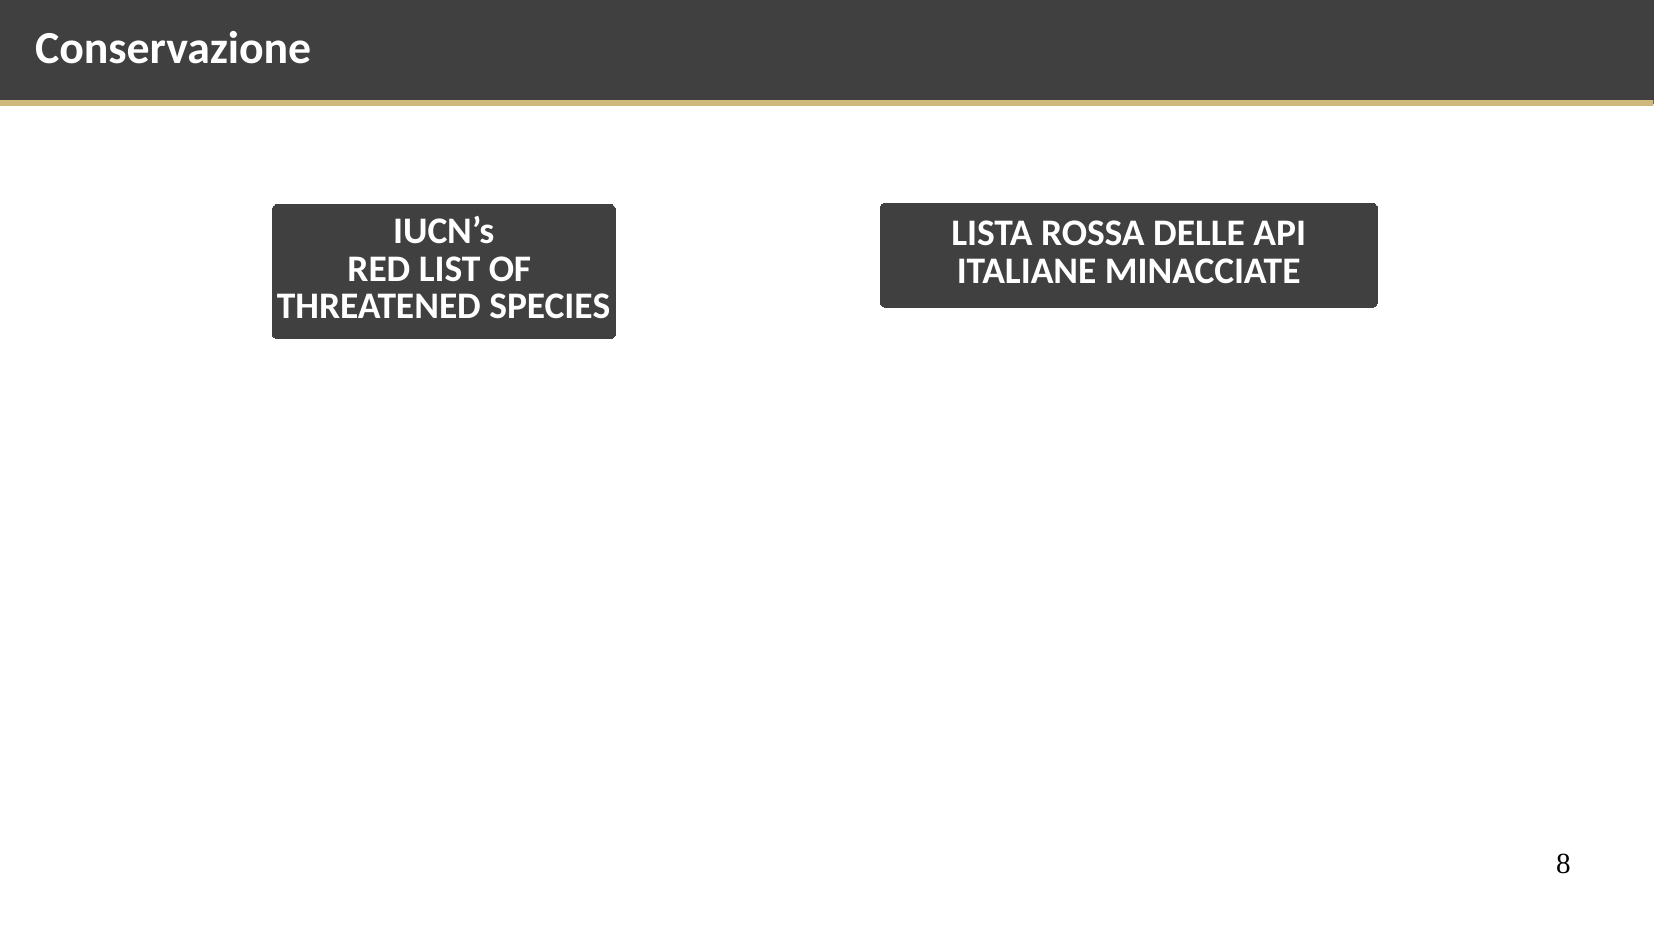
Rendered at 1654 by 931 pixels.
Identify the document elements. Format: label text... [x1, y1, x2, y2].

text_box LISTA ROSSA DELLE API ITALIANE MINACCIATE [880, 203, 1378, 308]
text_box IUCN’s RED LIST OF THREATENED SPECIES [272, 204, 616, 339]
text_box Conservazione [0, 0, 1654, 100]
